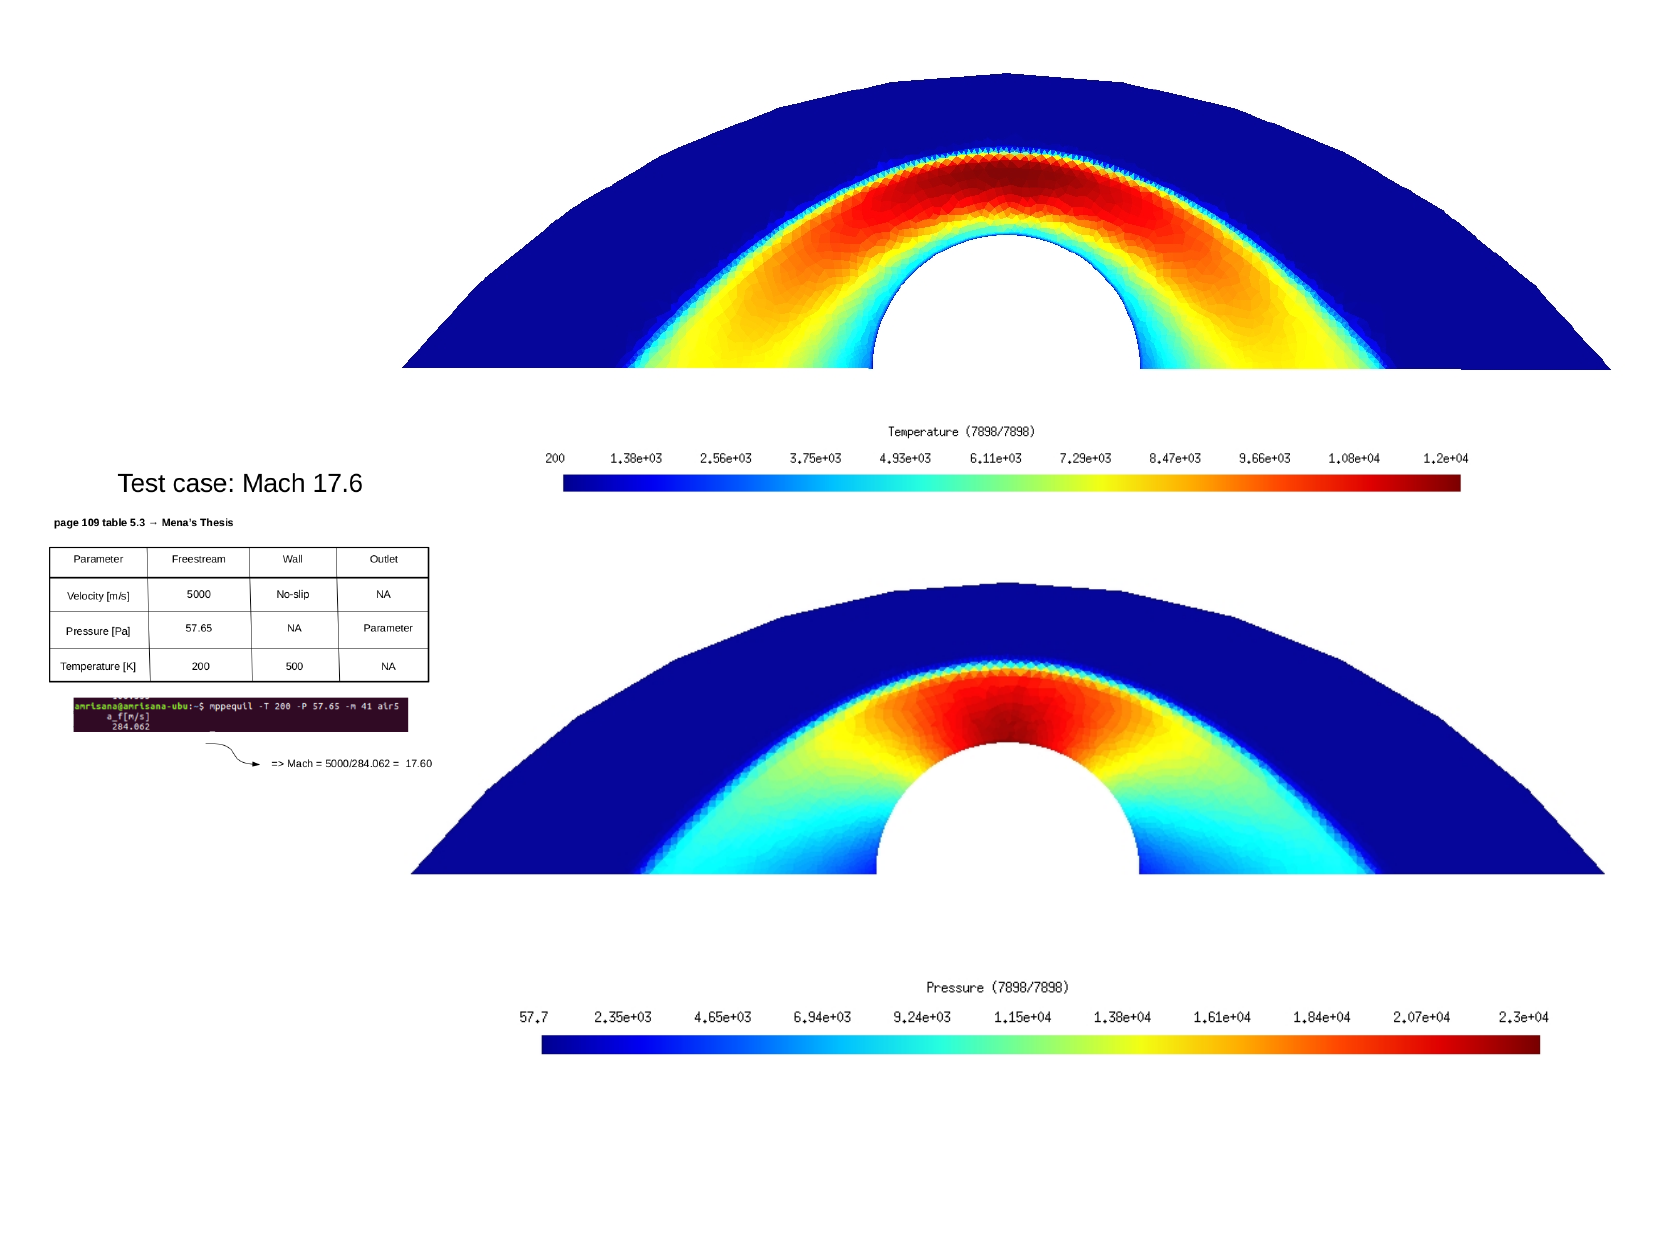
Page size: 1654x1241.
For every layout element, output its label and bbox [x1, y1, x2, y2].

picture [484, 934, 1583, 1078]
picture [23, 460, 1642, 922]
picture [383, 0, 1630, 513]
